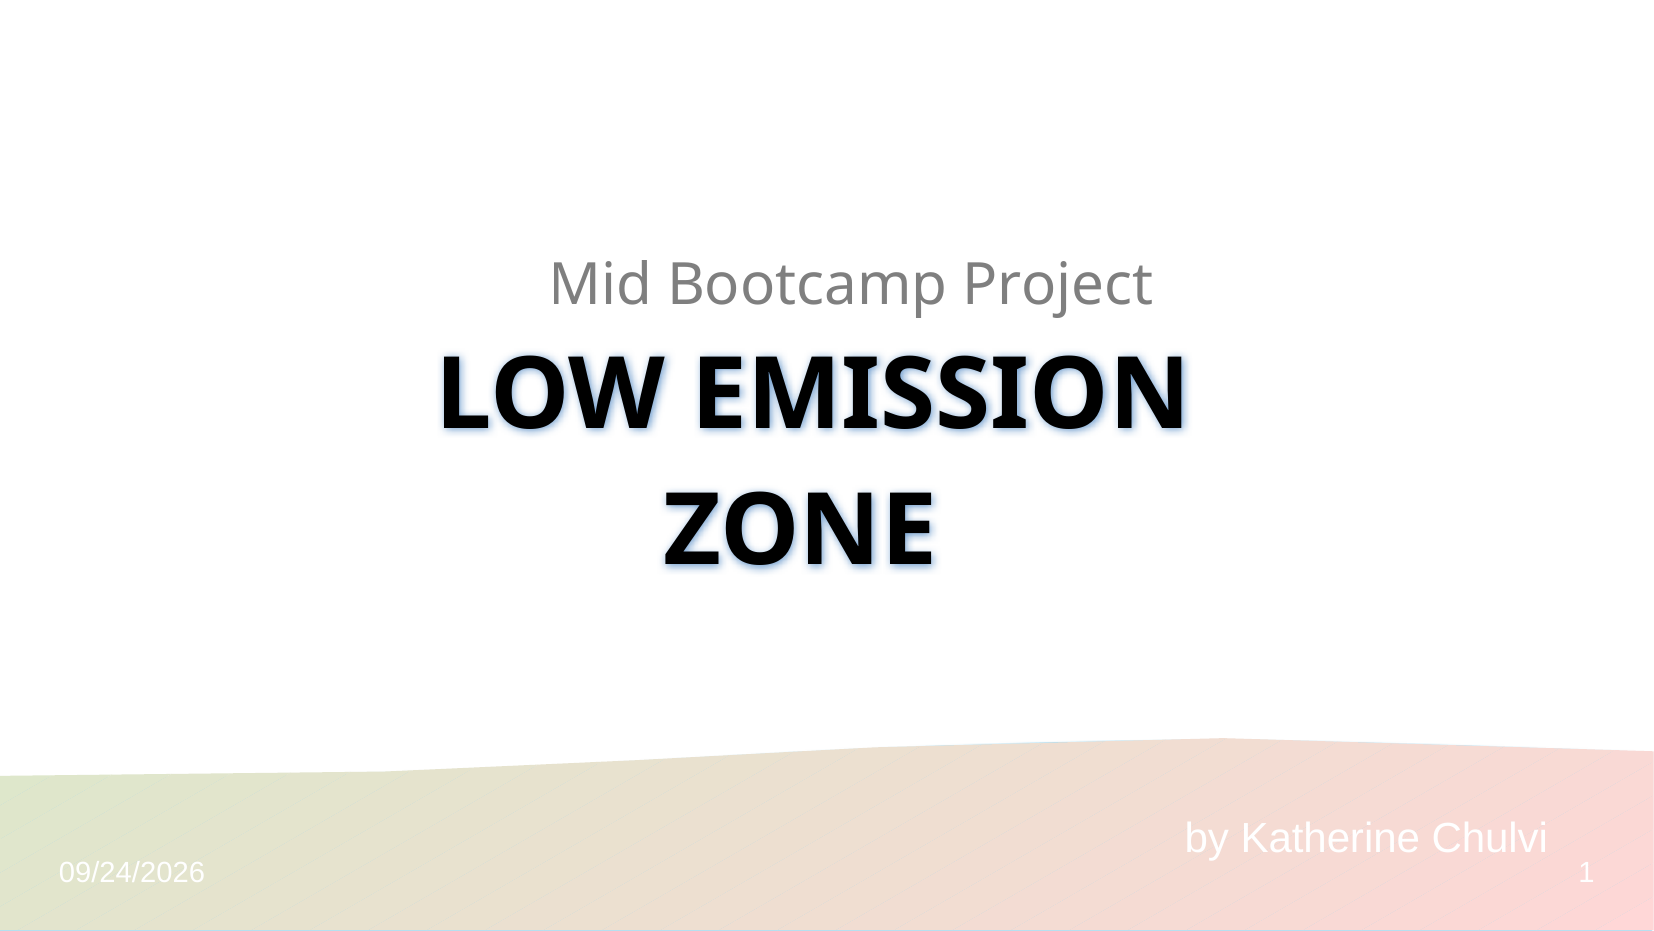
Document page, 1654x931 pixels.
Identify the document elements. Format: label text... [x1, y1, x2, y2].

list by Katherine Chulvi [1125, 814, 1591, 863]
title LOW EMISSION ZONE [288, 307, 1339, 608]
text_box Mid Bootcamp Project [533, 234, 1093, 328]
